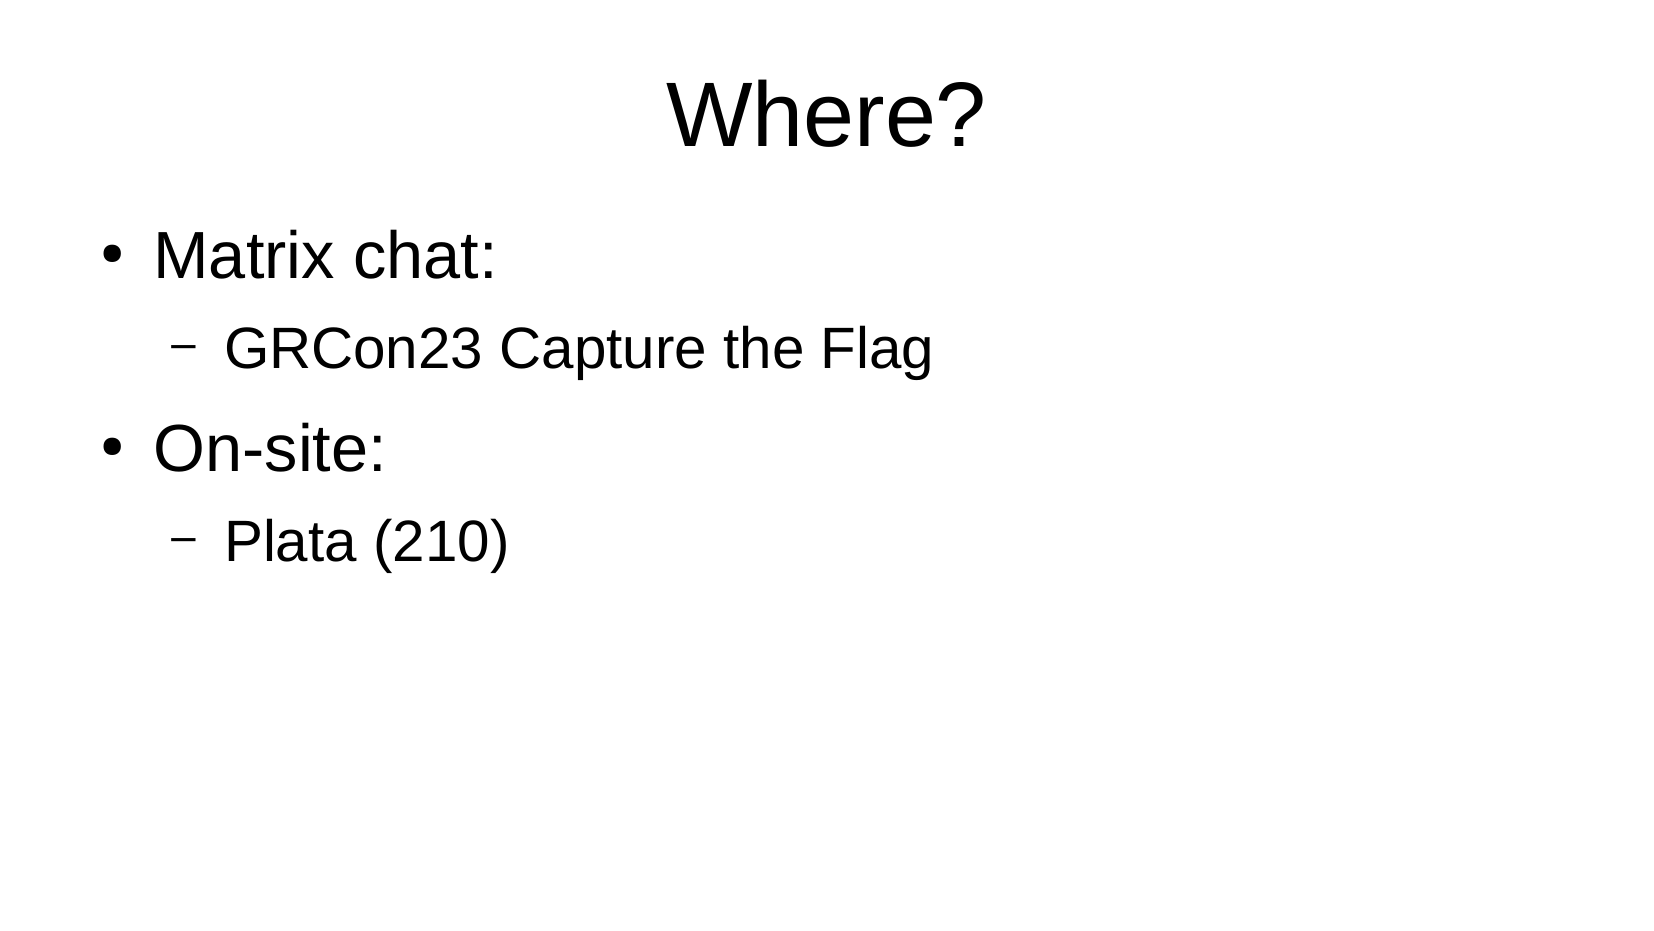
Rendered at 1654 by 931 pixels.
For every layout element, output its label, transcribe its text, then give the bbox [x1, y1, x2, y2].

list Matrix chat: GRCon23 Capture the Flag On-site: Plata (210) [82, 217, 1571, 758]
title Where? [82, 37, 1571, 193]
